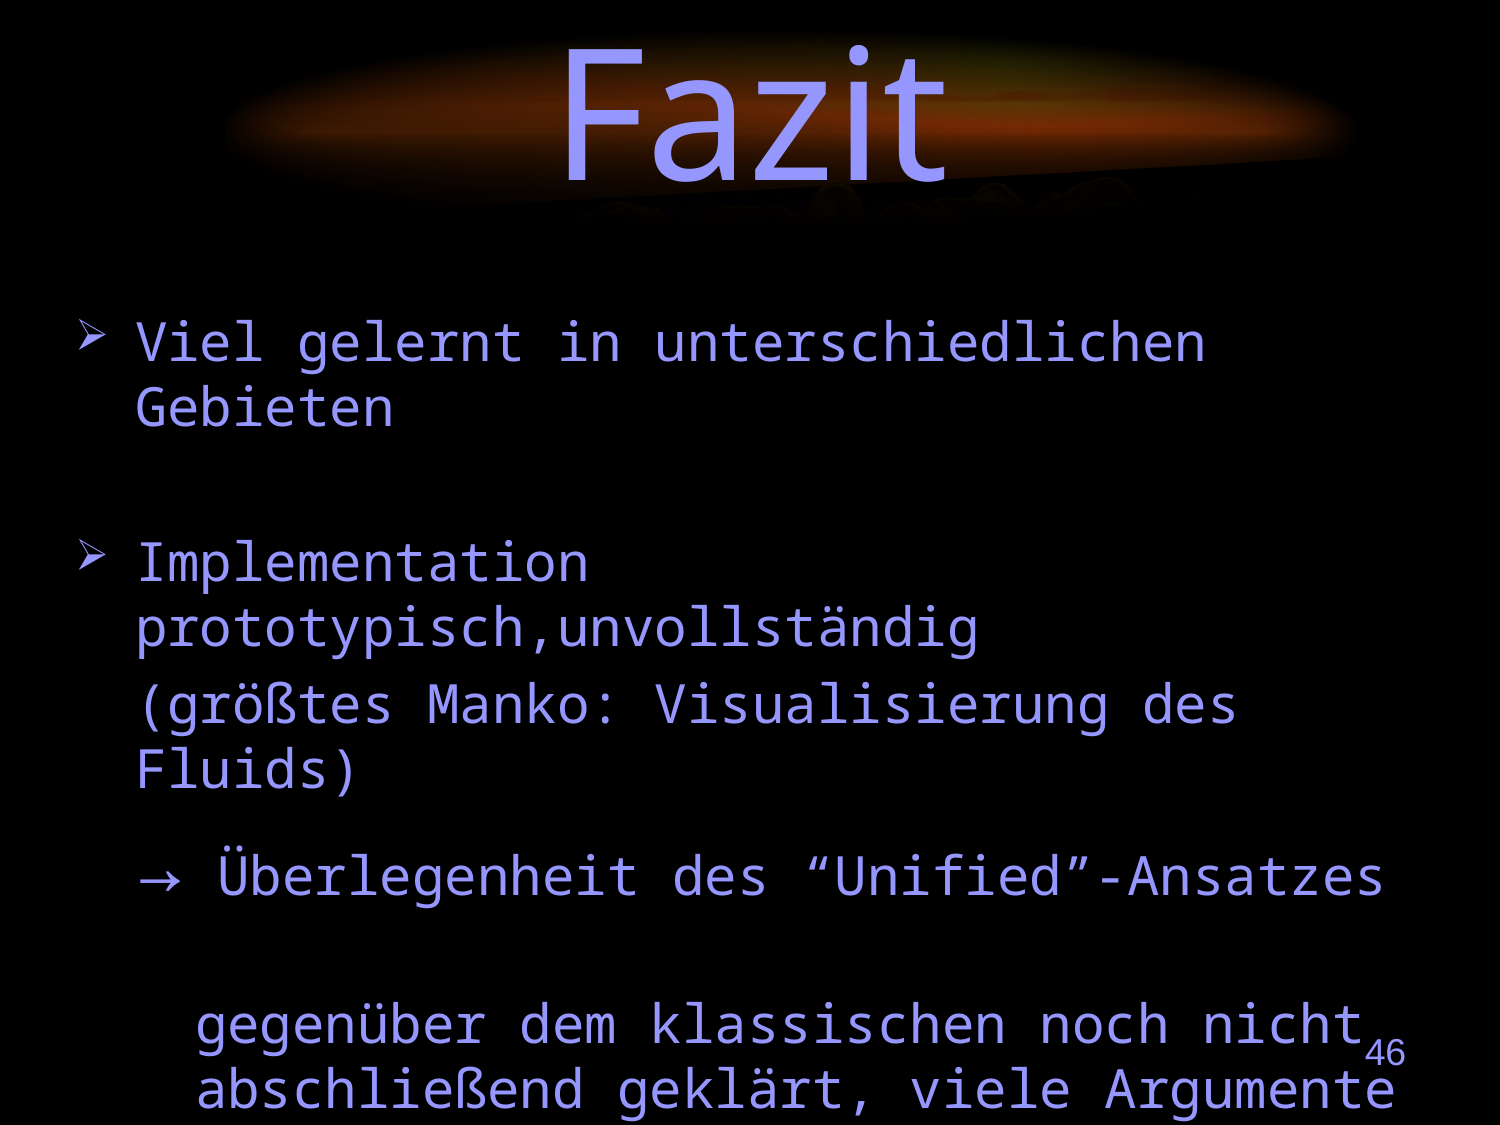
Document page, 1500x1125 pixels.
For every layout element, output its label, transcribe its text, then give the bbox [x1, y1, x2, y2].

text_box Fazit [75, 0, 1426, 216]
text_box Viel gelernt in unterschiedlichen Gebieten Implementation prototypisch,unvollständig (größtes Manko: Visualisierung des Fluids) → Überlegenheit des “Unified”-Ansatzes gegenüber dem klassischen noch nicht abschließend geklärt, viele Argumente sprechen für und gegen beide Ansätze → Work in progress! [0, 299, 1471, 1088]
text_box [112, 0, 1463, 241]
